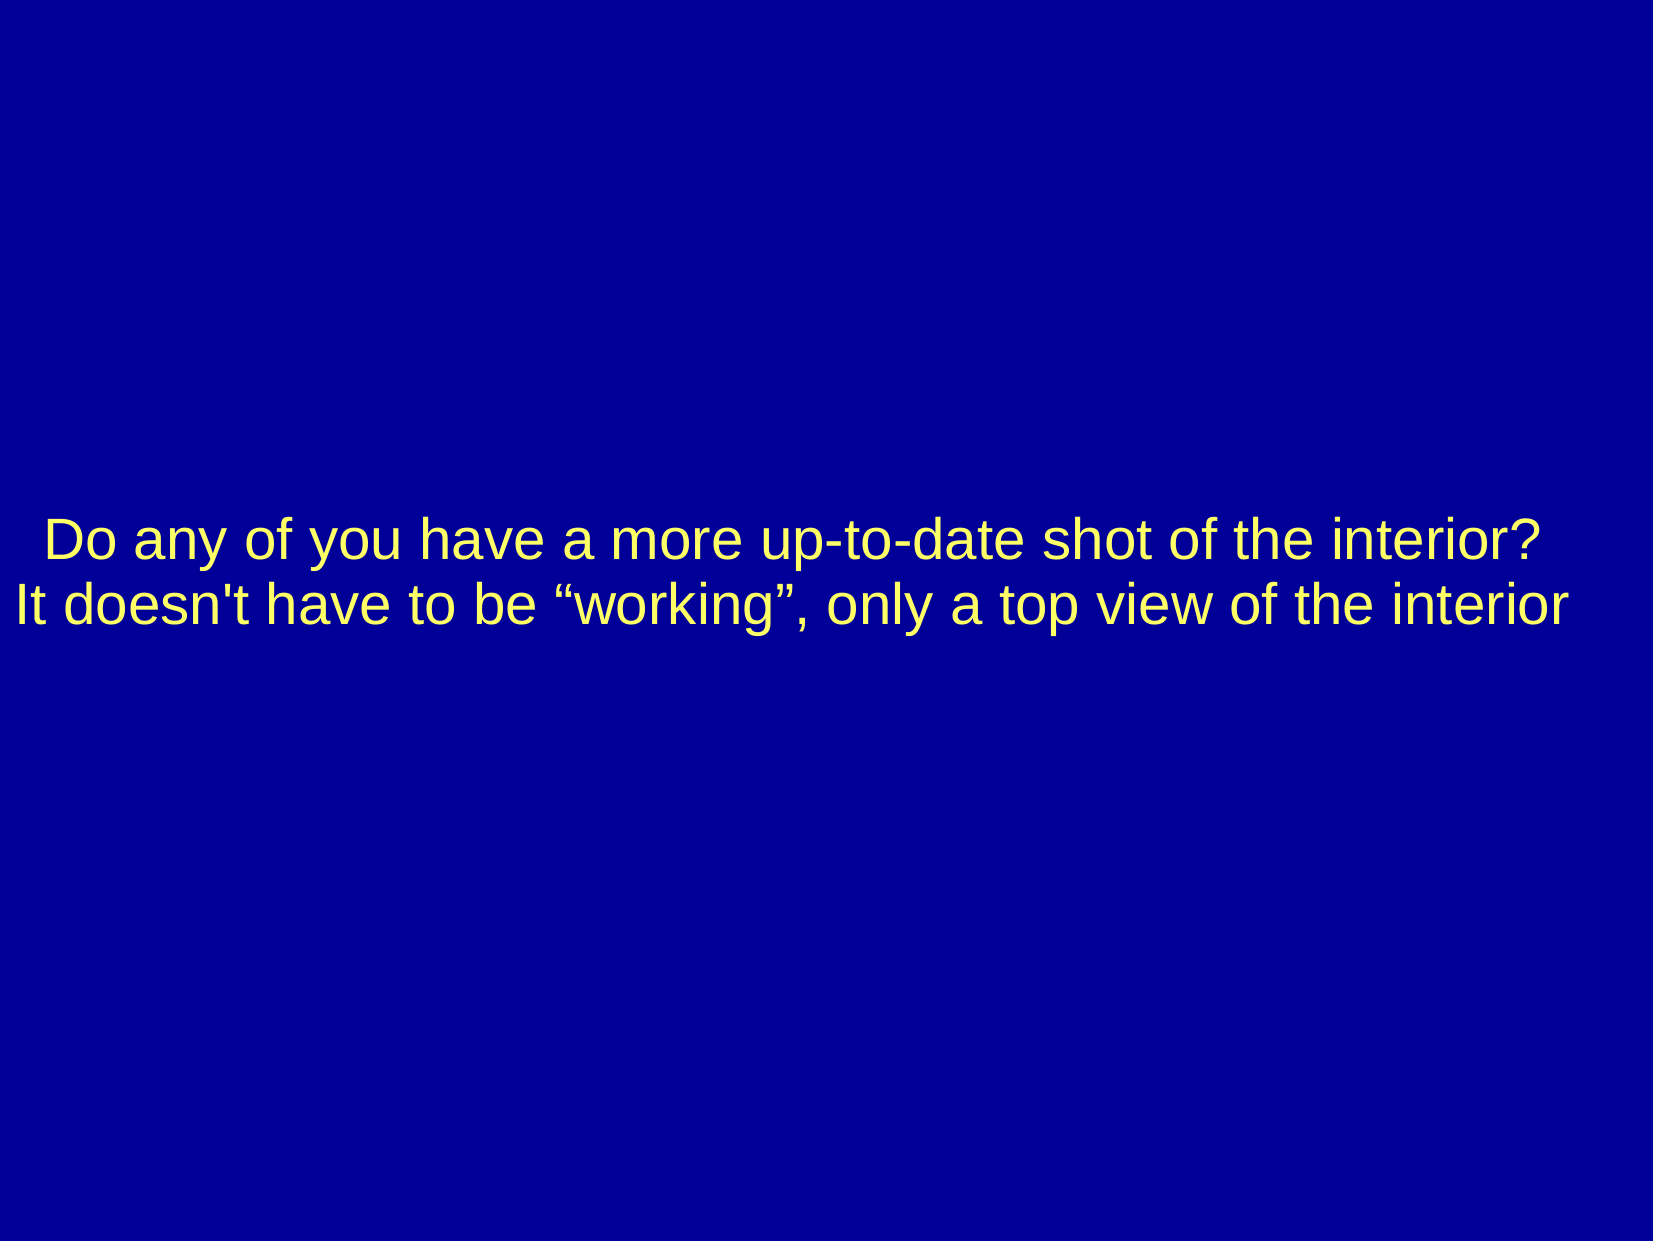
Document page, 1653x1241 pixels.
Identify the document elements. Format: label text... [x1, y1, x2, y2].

text_box Do any of you have a more up-to-date shot of the interior? It doesn't have to be “working”, only a top view of the interior [0, 500, 1599, 646]
